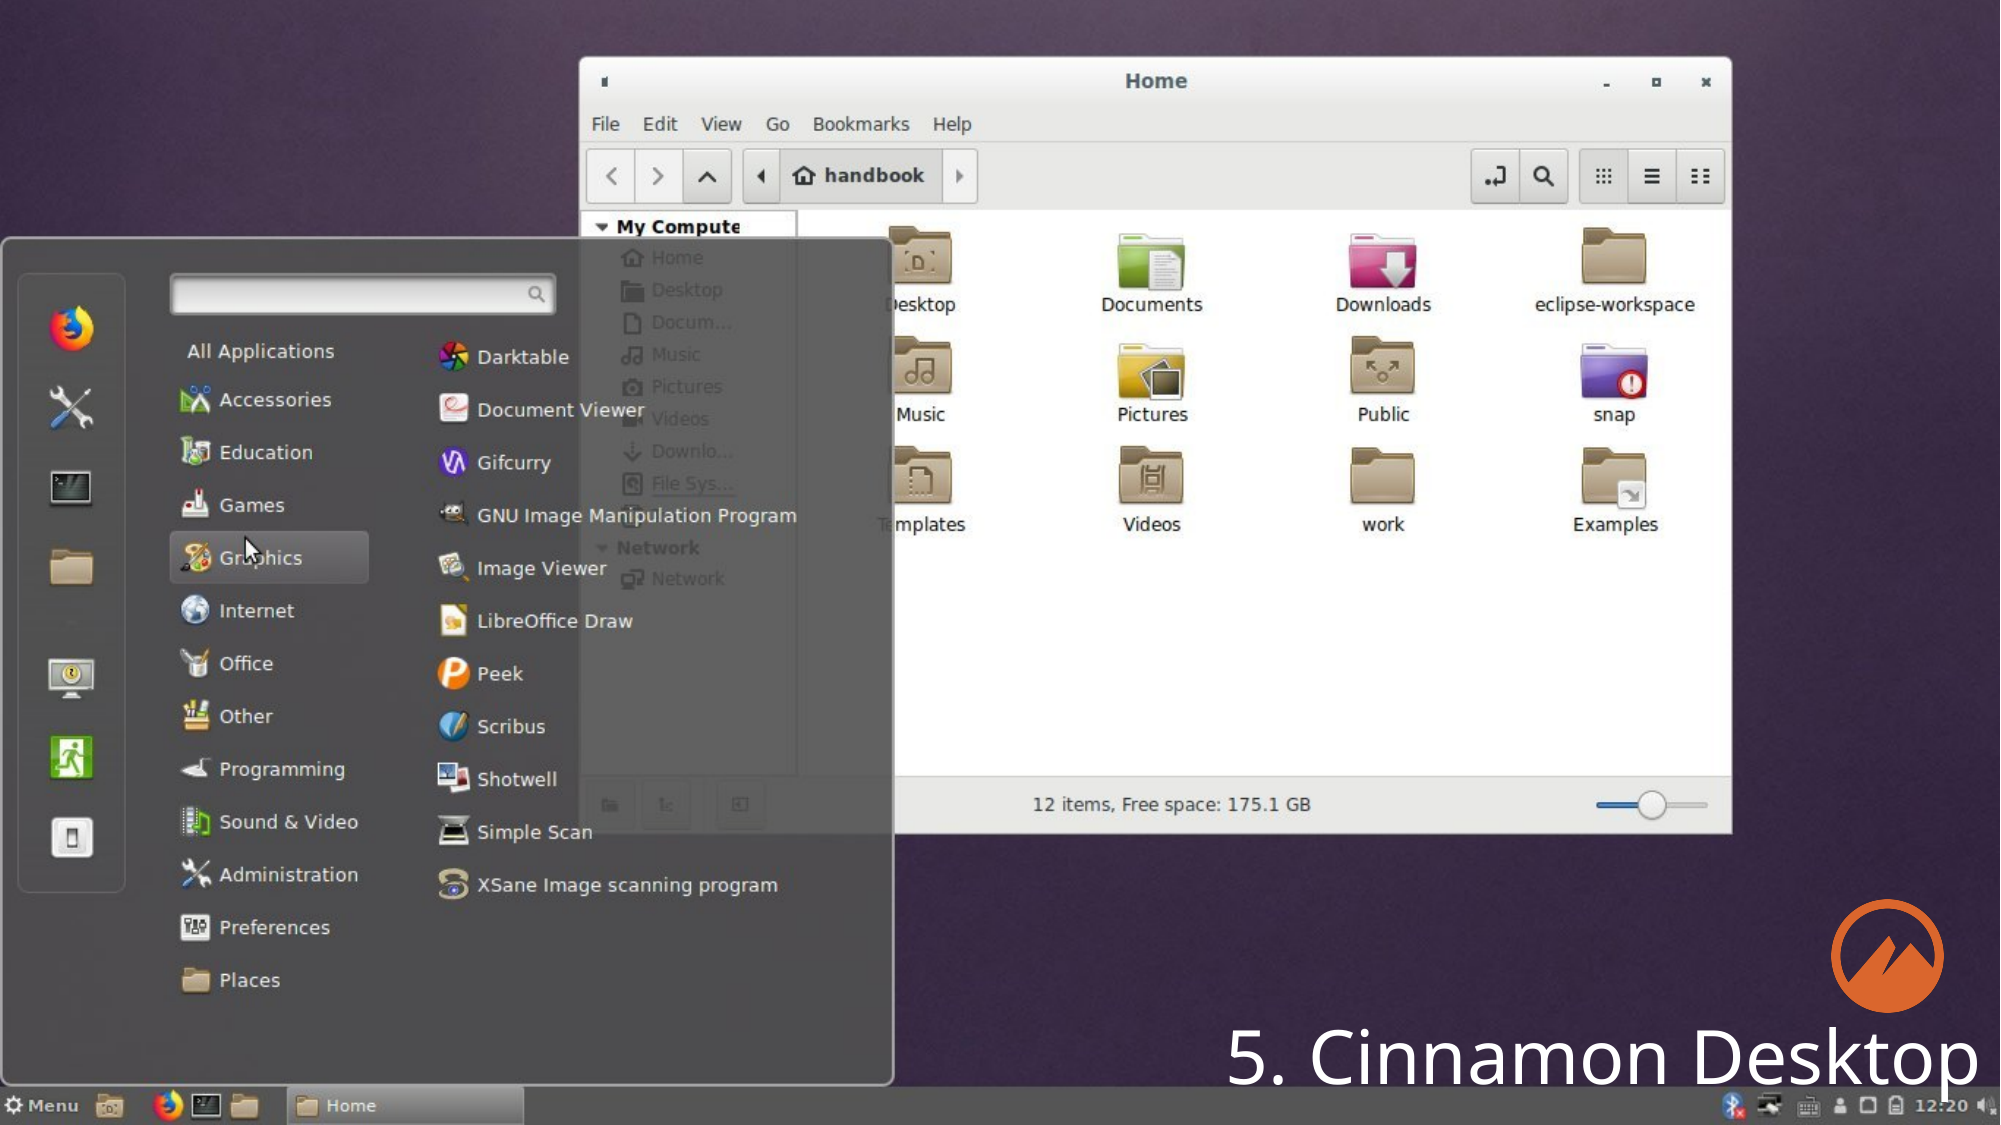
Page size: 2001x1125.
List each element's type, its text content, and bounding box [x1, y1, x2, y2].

title 5. Cinnamon Desktop [1225, 1012, 2000, 1125]
picture [0, 0, 2000, 1125]
